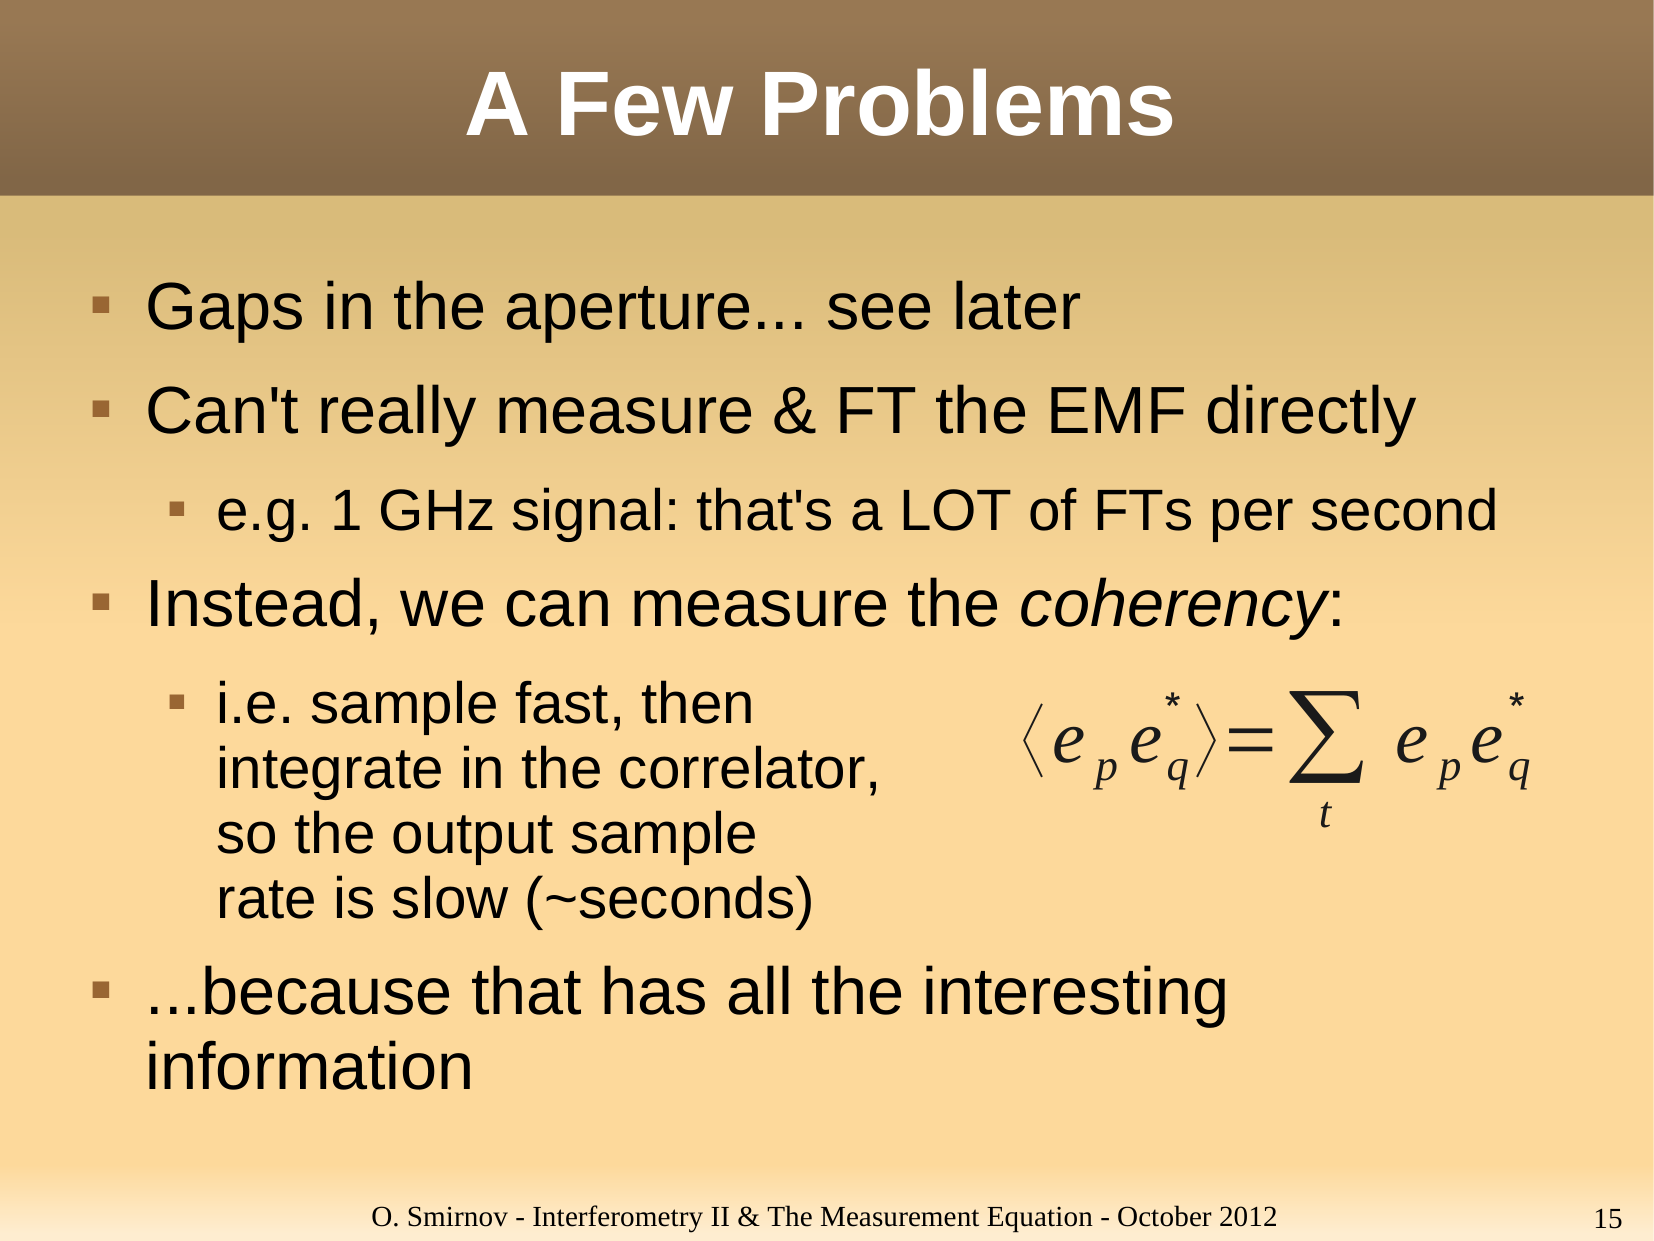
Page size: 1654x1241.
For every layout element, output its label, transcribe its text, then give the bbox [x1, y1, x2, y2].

chart [1014, 685, 1538, 839]
title A Few Problems [76, 0, 1565, 208]
picture [0, 0, 1654, 1241]
list Gaps in the aperture... see later Can't really measure & FT the EMF directly e.g. 1 GHz signal: that's a LOT of FTs per second Instead, we can measure the coherency: i.e. sample fast, then integrate in the correlator, so the output sample rate is slow (~seconds) ...because that has all the interesting information [75, 269, 1564, 1104]
